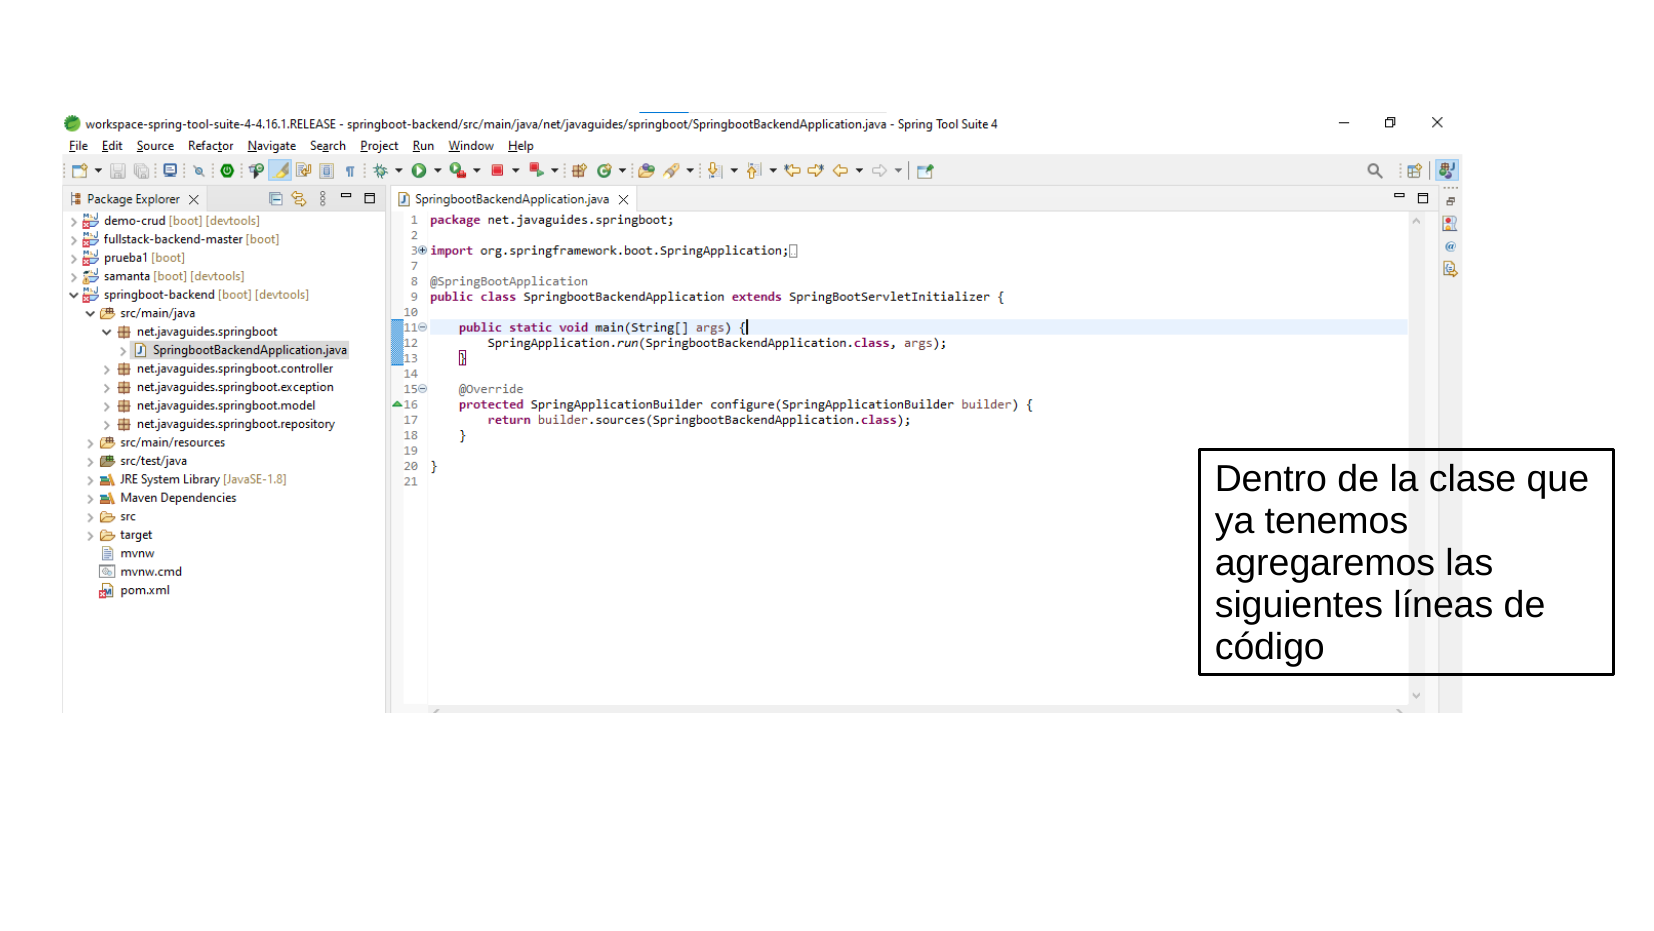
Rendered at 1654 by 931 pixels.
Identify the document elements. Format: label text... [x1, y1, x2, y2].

text_box Dentro de la clase que ya tenemos agregaremos las siguientes líneas de código [1199, 449, 1614, 675]
picture [62, 112, 1463, 713]
